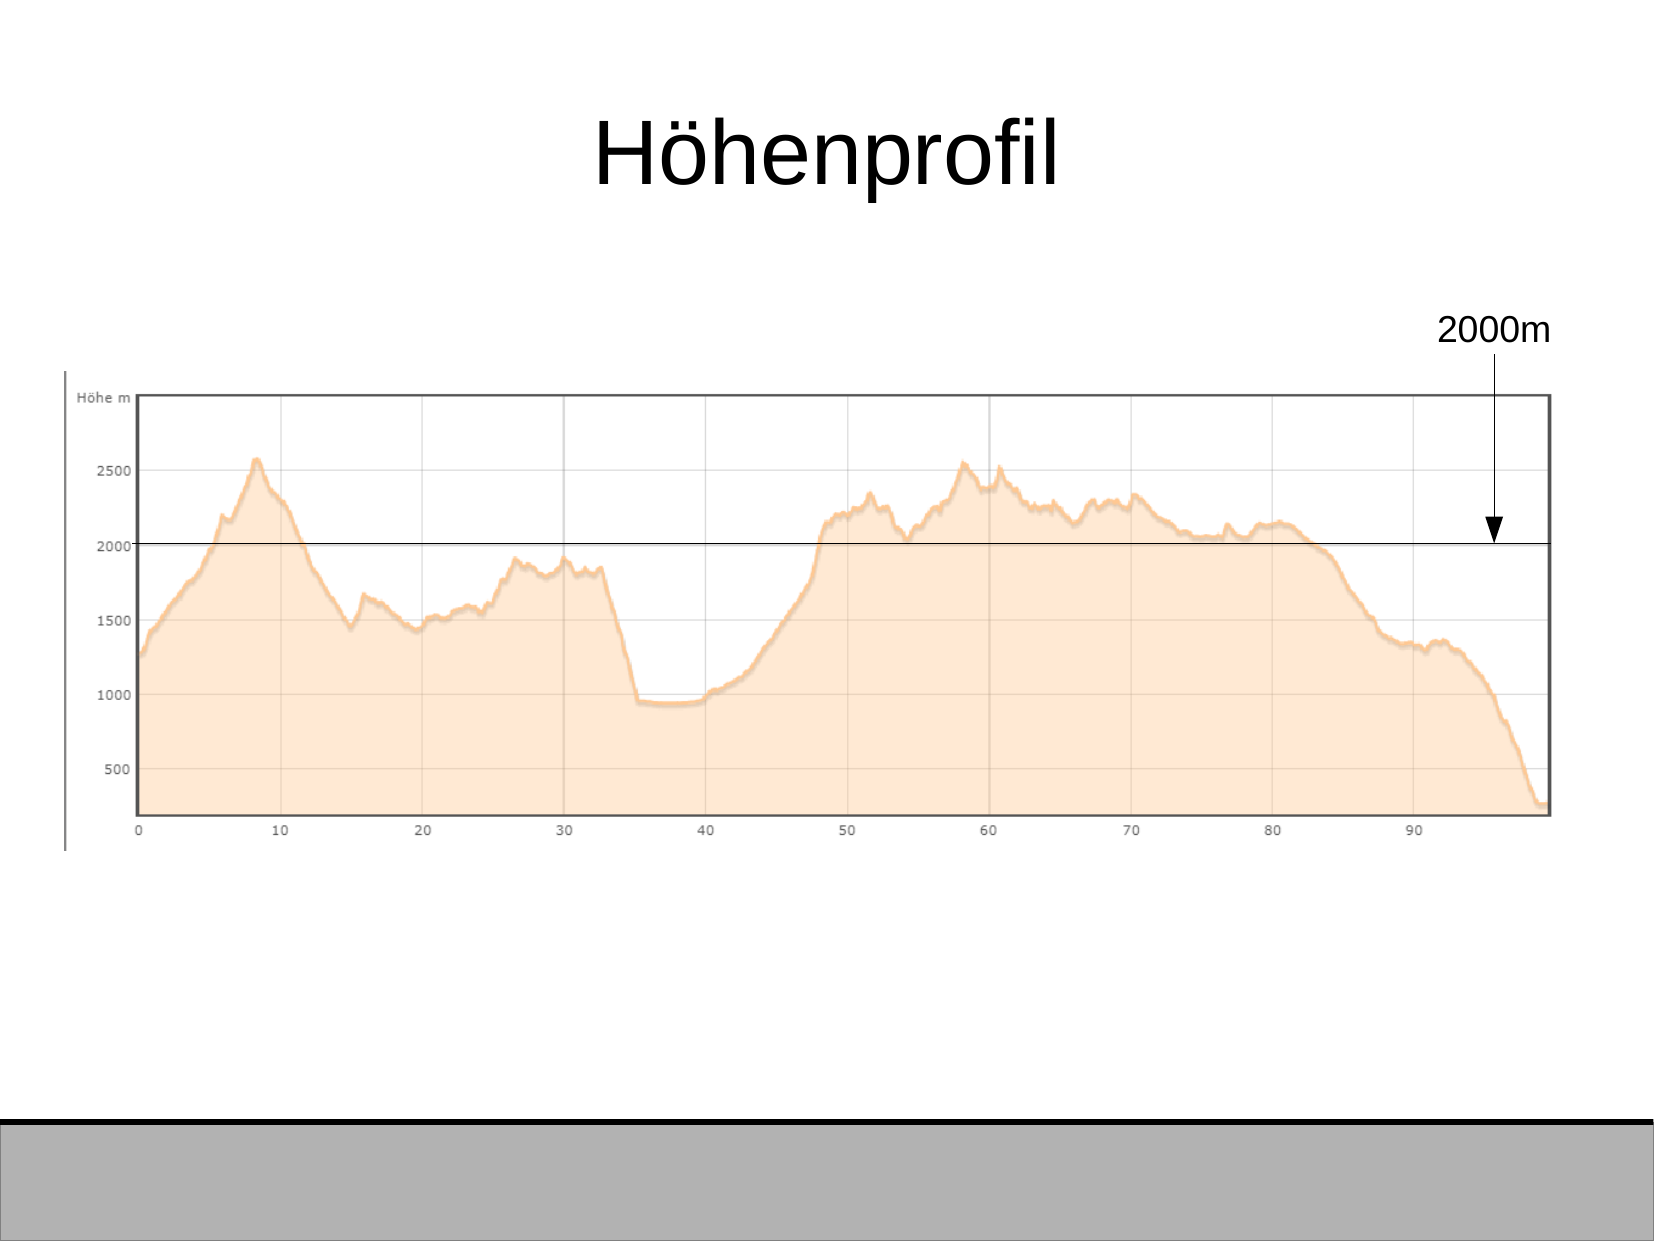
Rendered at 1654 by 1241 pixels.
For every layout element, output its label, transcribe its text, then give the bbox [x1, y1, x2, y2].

picture [64, 371, 1577, 851]
text_box [0, 1125, 1654, 1241]
text_box 2000m [1411, 301, 1577, 359]
title Höhenprofil [82, 49, 1571, 257]
